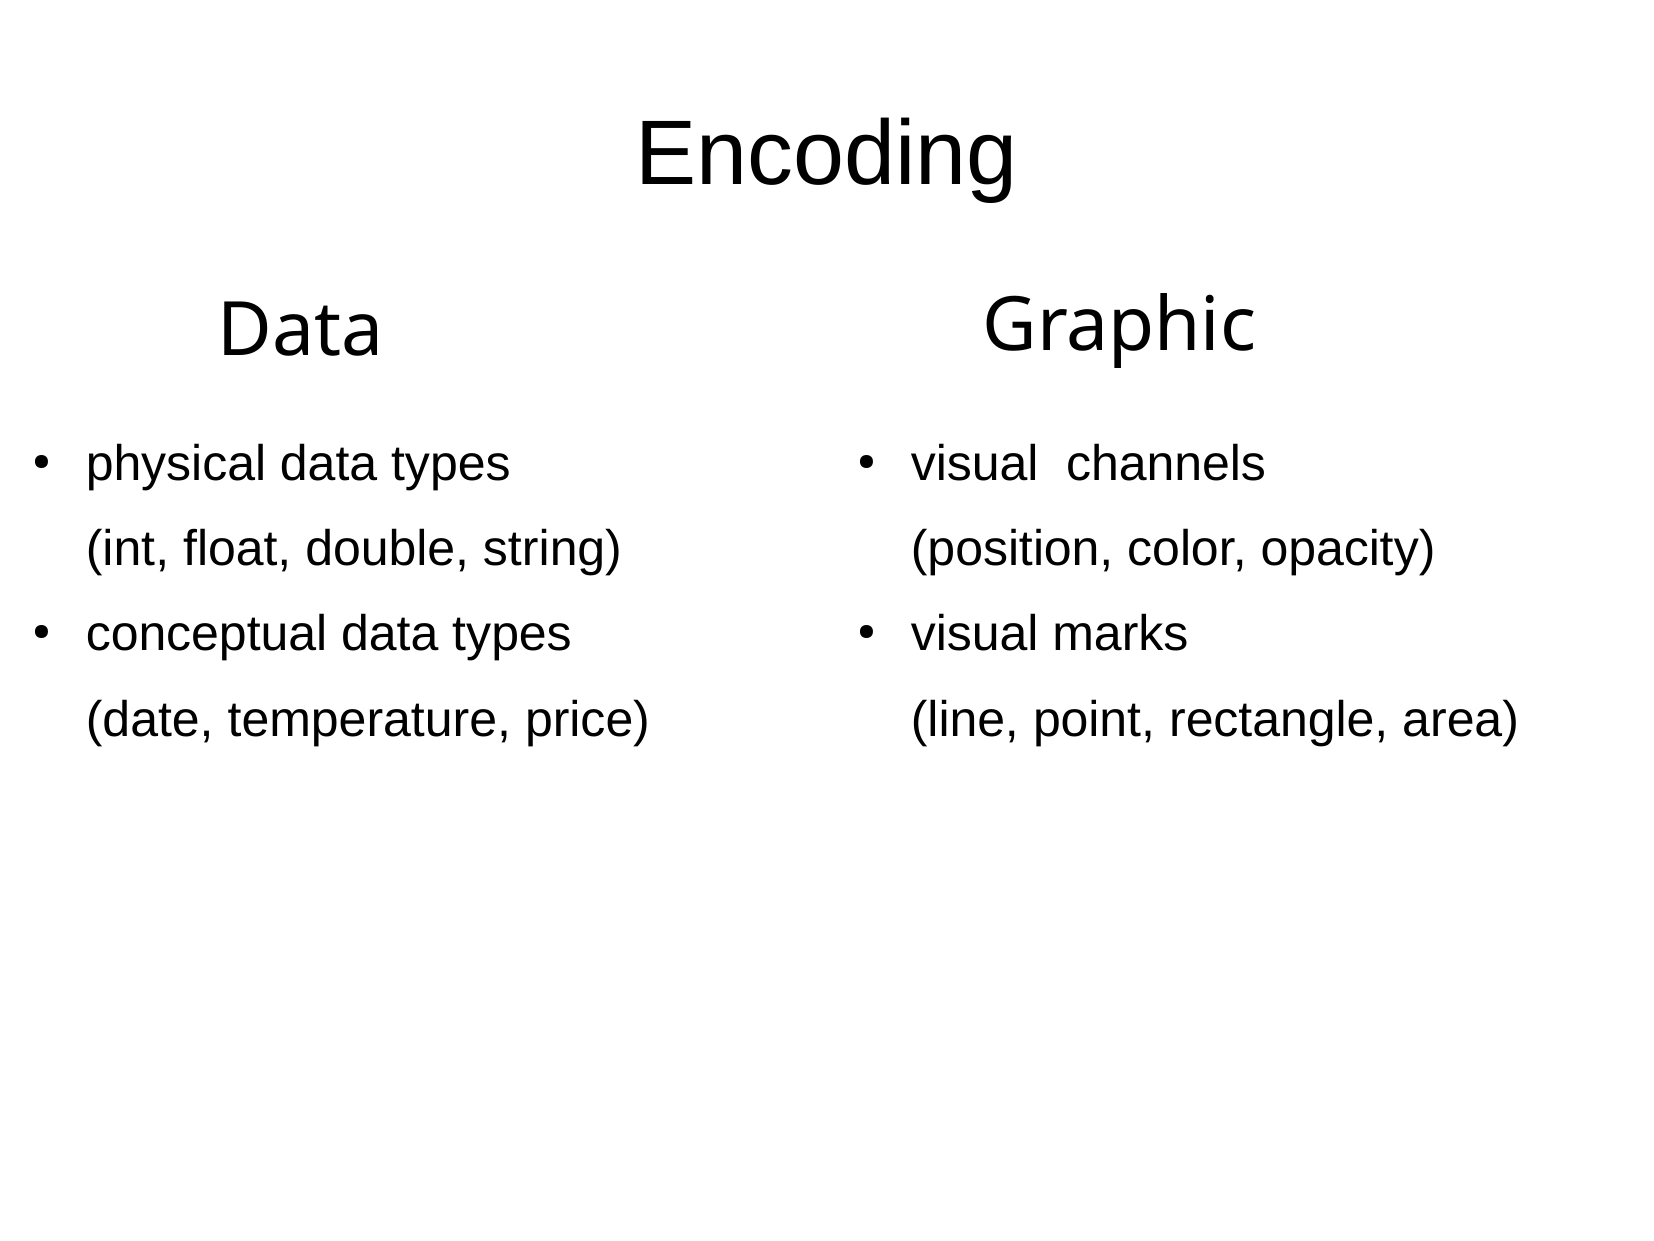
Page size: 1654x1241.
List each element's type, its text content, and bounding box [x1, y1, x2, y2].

title Encoding [82, 49, 1571, 257]
list physical data types (int, float, double, string) conceptual data types (date, temperature, price) [15, 435, 796, 781]
list visual channels (position, color, opacity) visual marks (line, point, rectangle, area) [840, 435, 1621, 781]
list Data [217, 275, 436, 391]
list Graphic [982, 270, 1351, 437]
